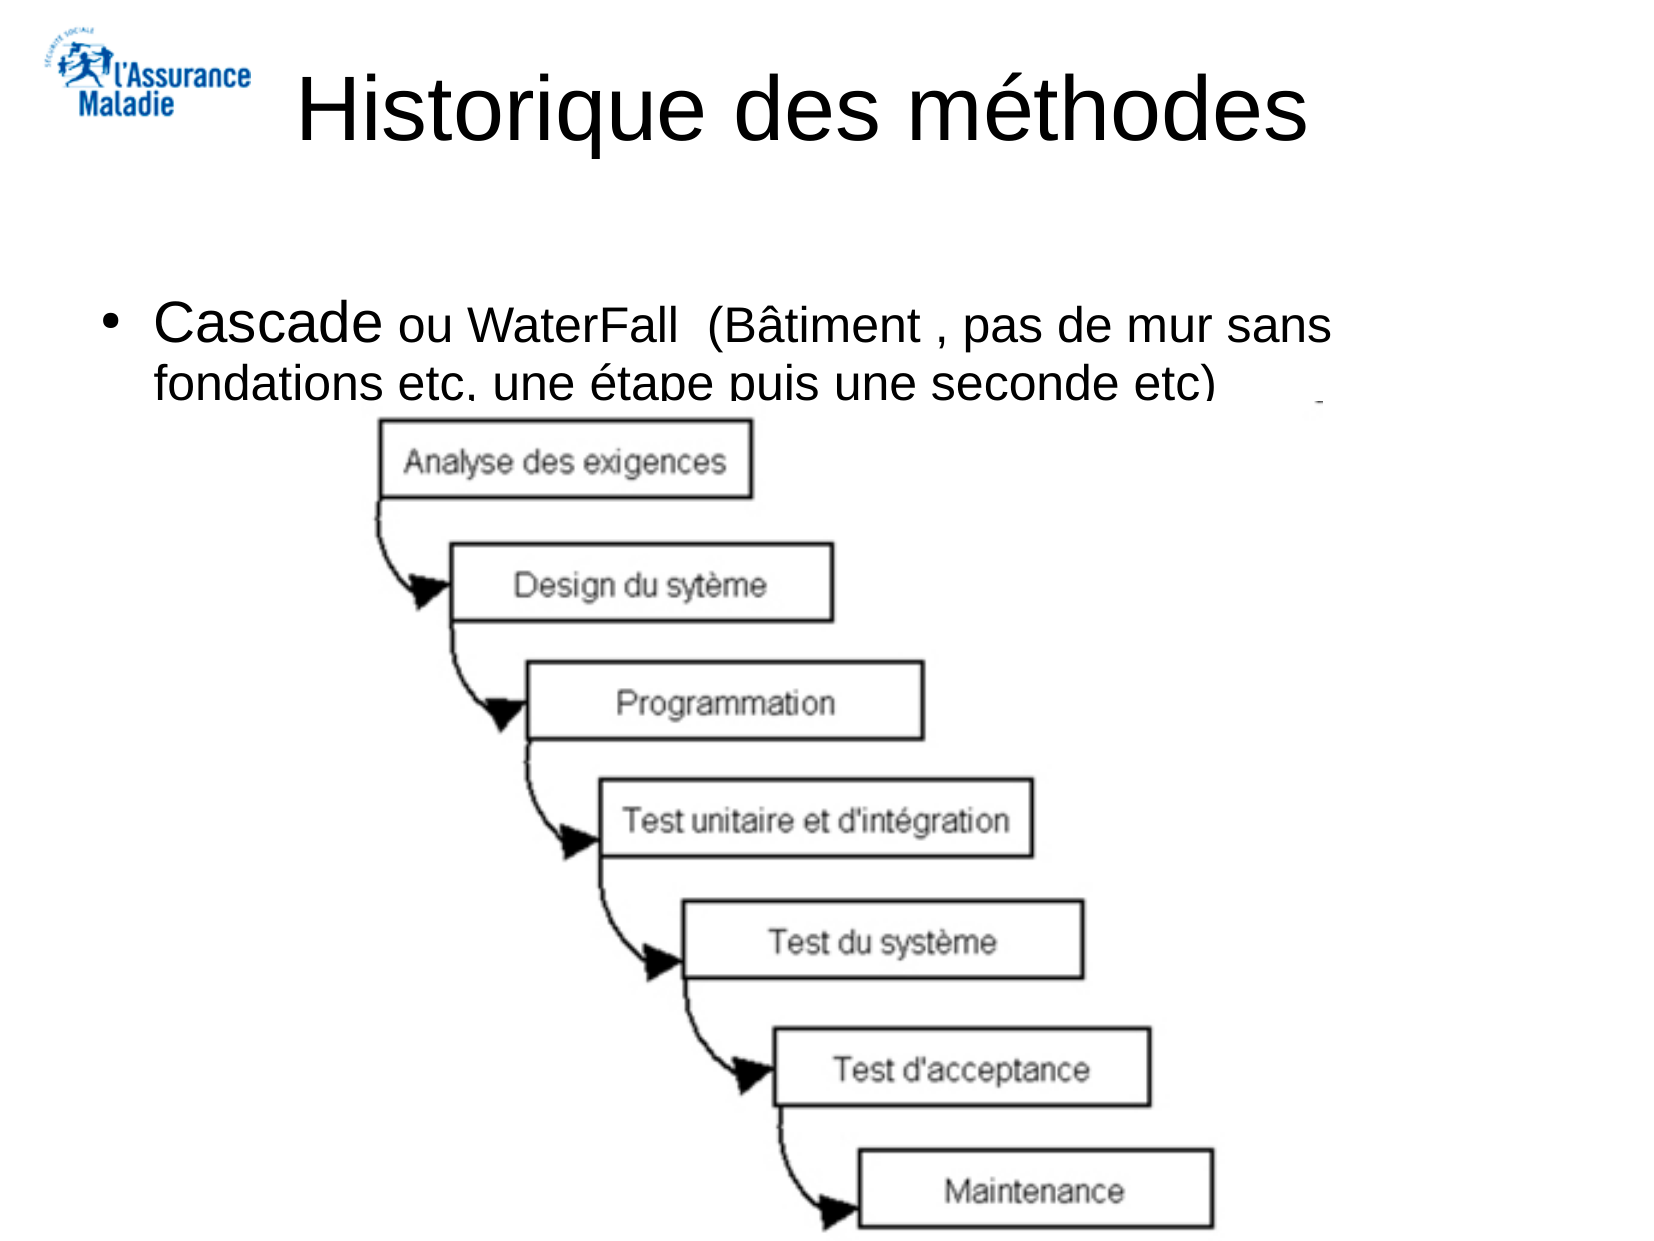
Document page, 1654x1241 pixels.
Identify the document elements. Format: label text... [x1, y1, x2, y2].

list Cascade ou WaterFall (Bâtiment , pas de mur sans fondations etc, une étape puis une seconde etc) [82, 290, 1571, 1010]
picture [23, 23, 251, 118]
picture [361, 401, 1323, 1241]
title Historique des méthodes [59, 5, 1548, 213]
